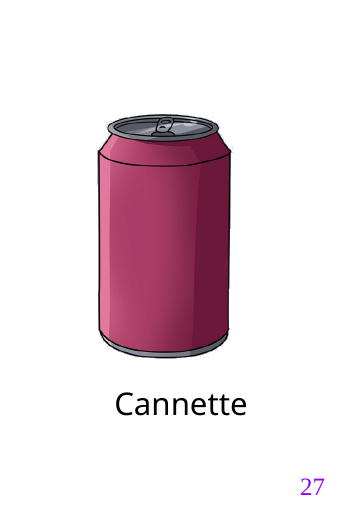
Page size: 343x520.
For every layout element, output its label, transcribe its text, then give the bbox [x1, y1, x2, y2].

picture [38, 103, 302, 367]
text_box Cannette [51, 374, 311, 463]
